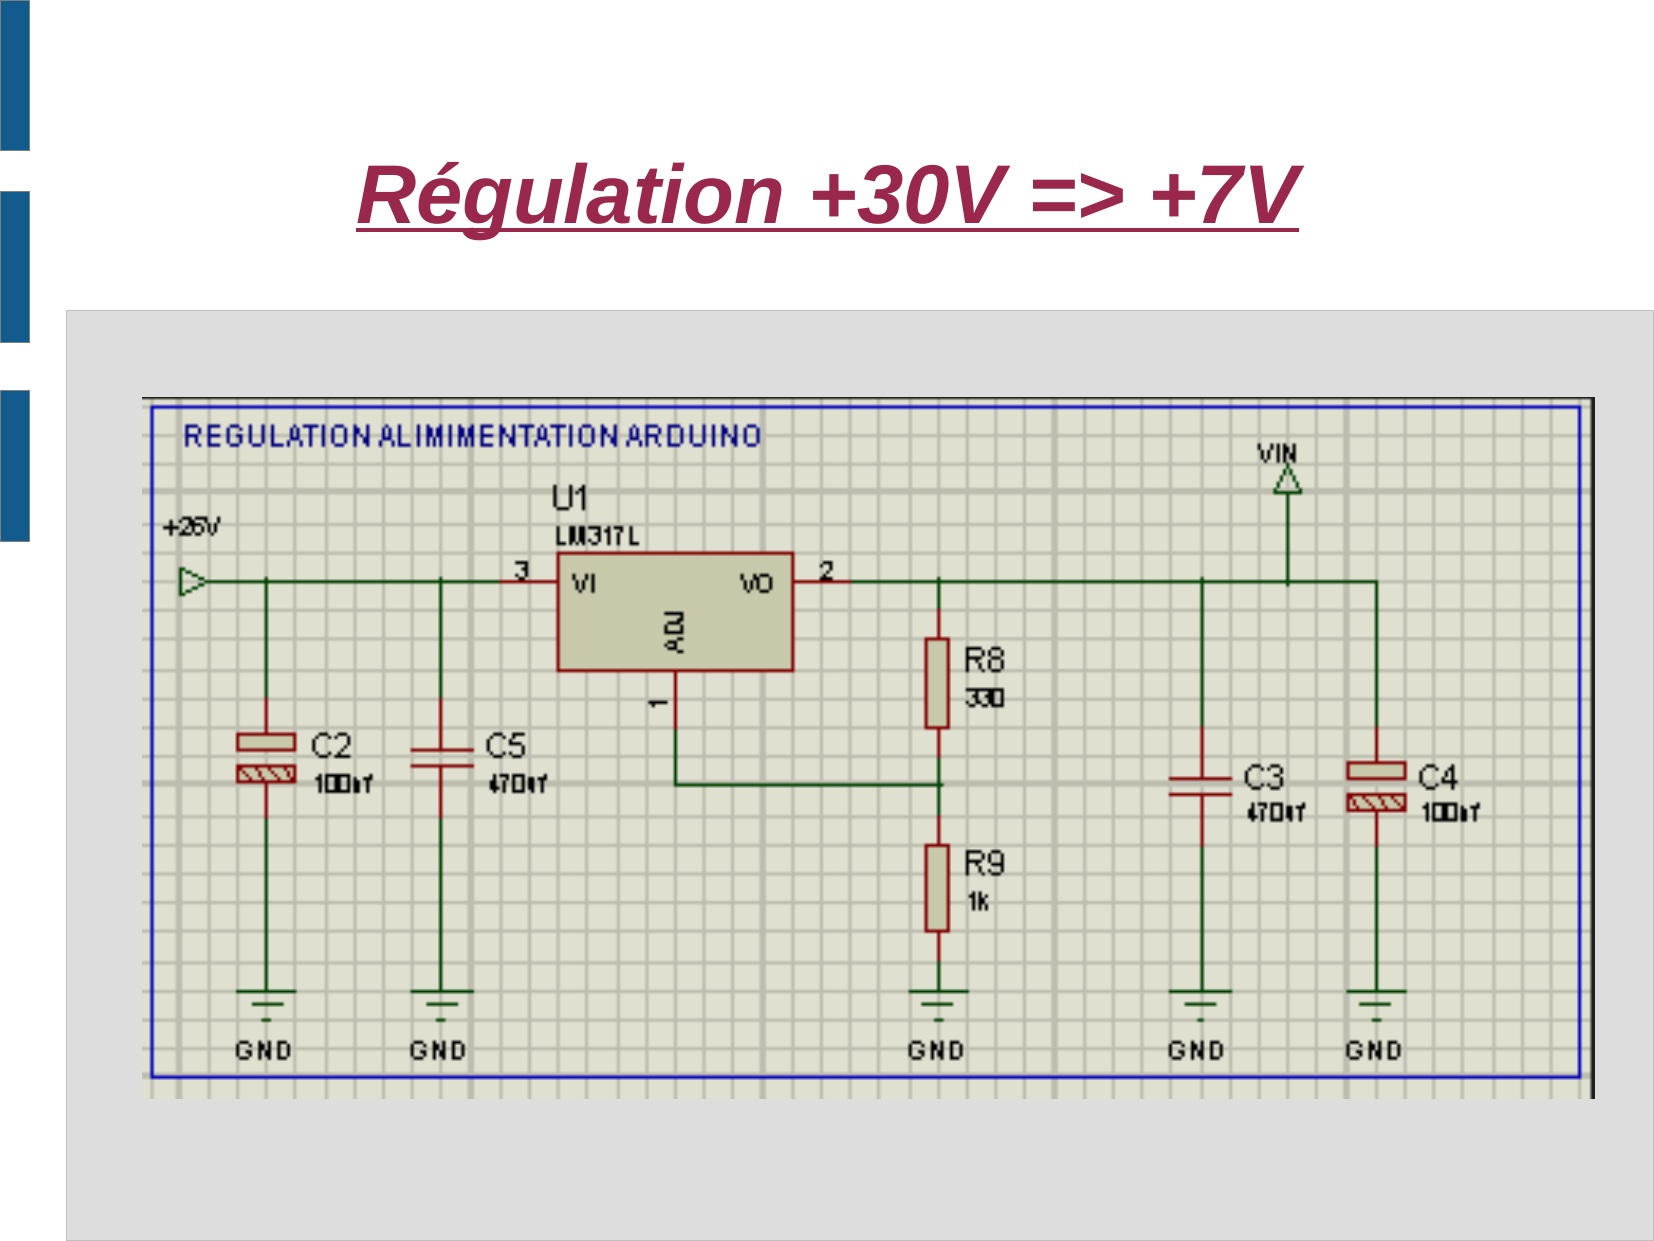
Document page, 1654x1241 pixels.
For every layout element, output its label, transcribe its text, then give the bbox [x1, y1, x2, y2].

title Régulation +30V => +7V [121, 91, 1534, 299]
picture [142, 397, 1595, 1099]
